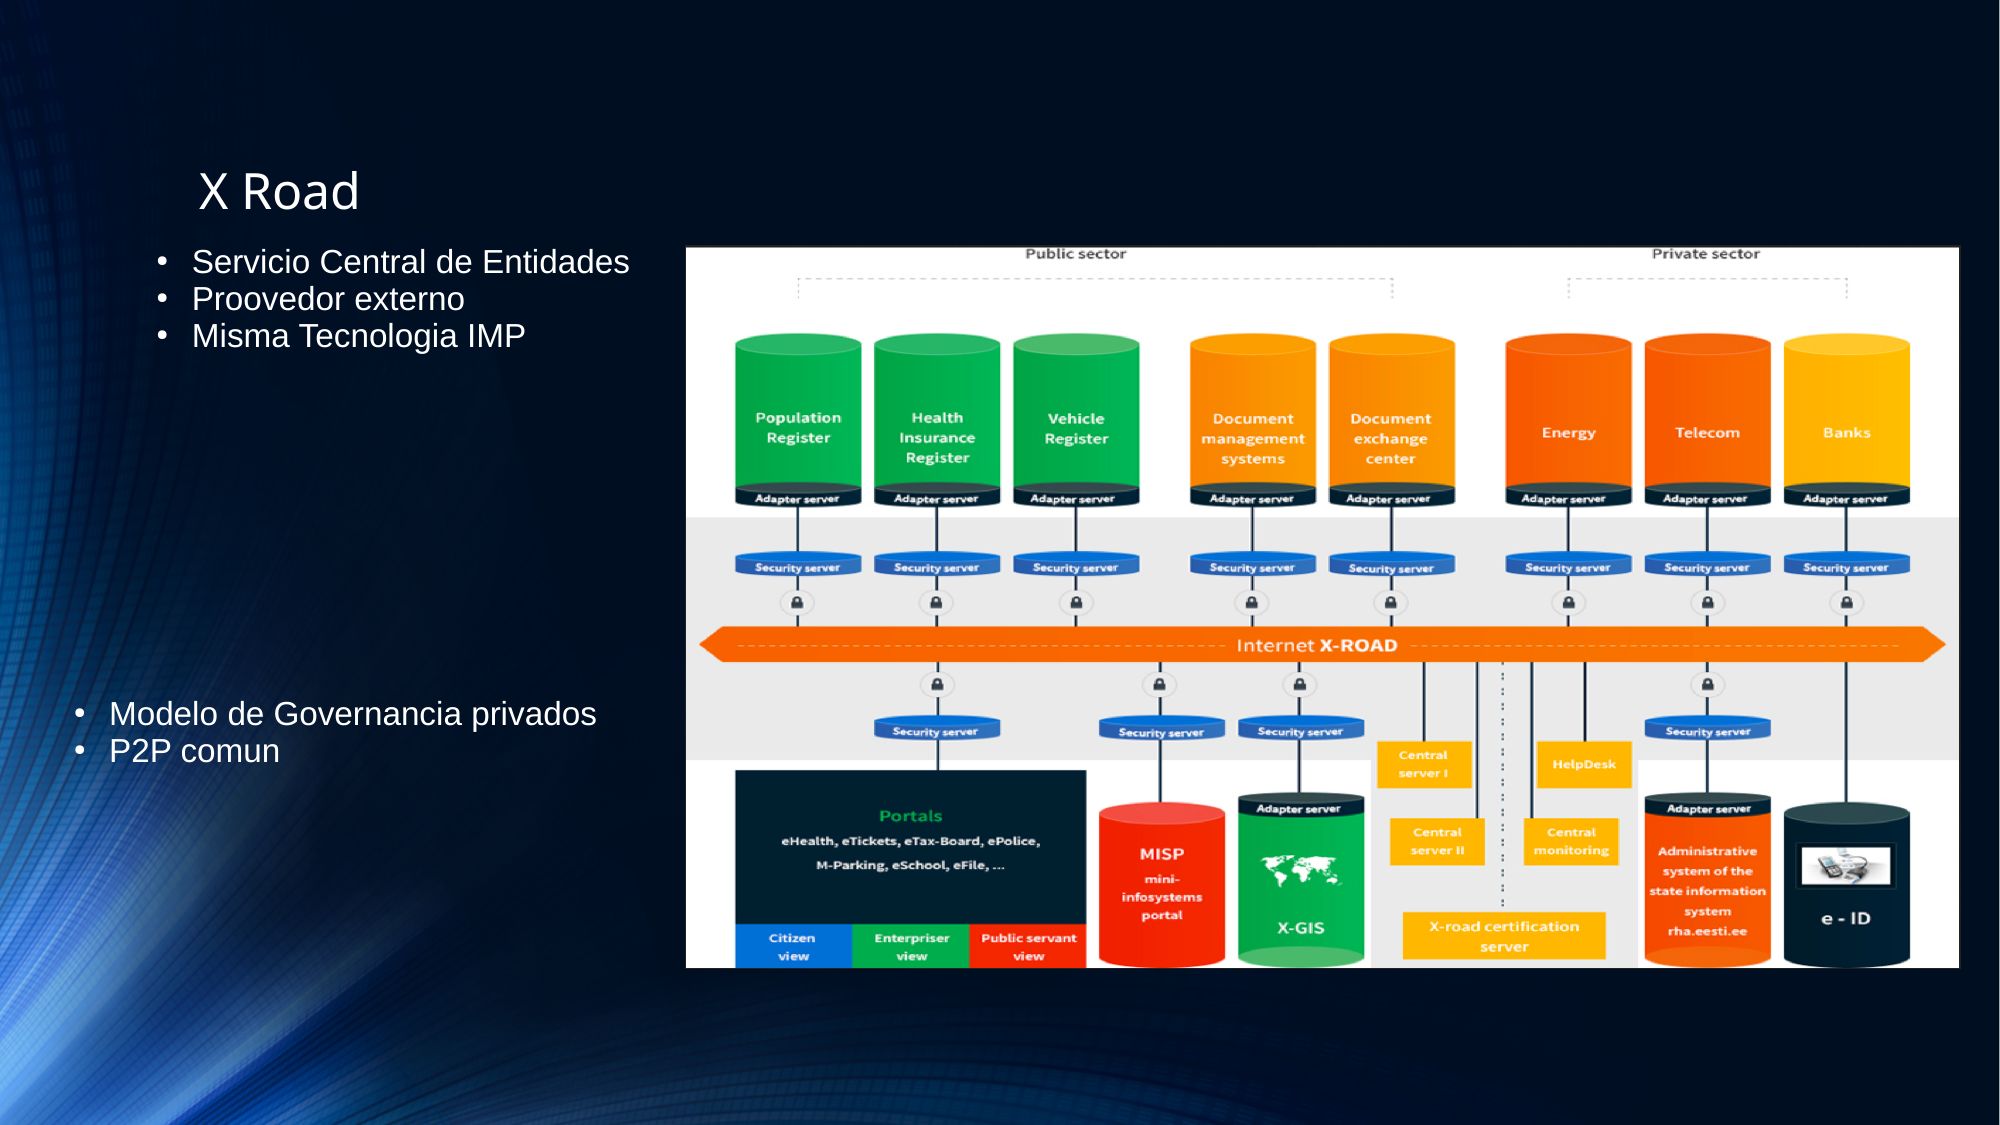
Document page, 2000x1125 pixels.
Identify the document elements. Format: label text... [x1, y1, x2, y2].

text_box Modelo de Governancia privados P2P comun [59, 688, 623, 815]
text_box Servicio Central de Entidades Proovedor externo Misma Tecnologia IMP [141, 236, 656, 363]
picture [0, 0, 2000, 1125]
text_box X Road [184, 148, 591, 225]
